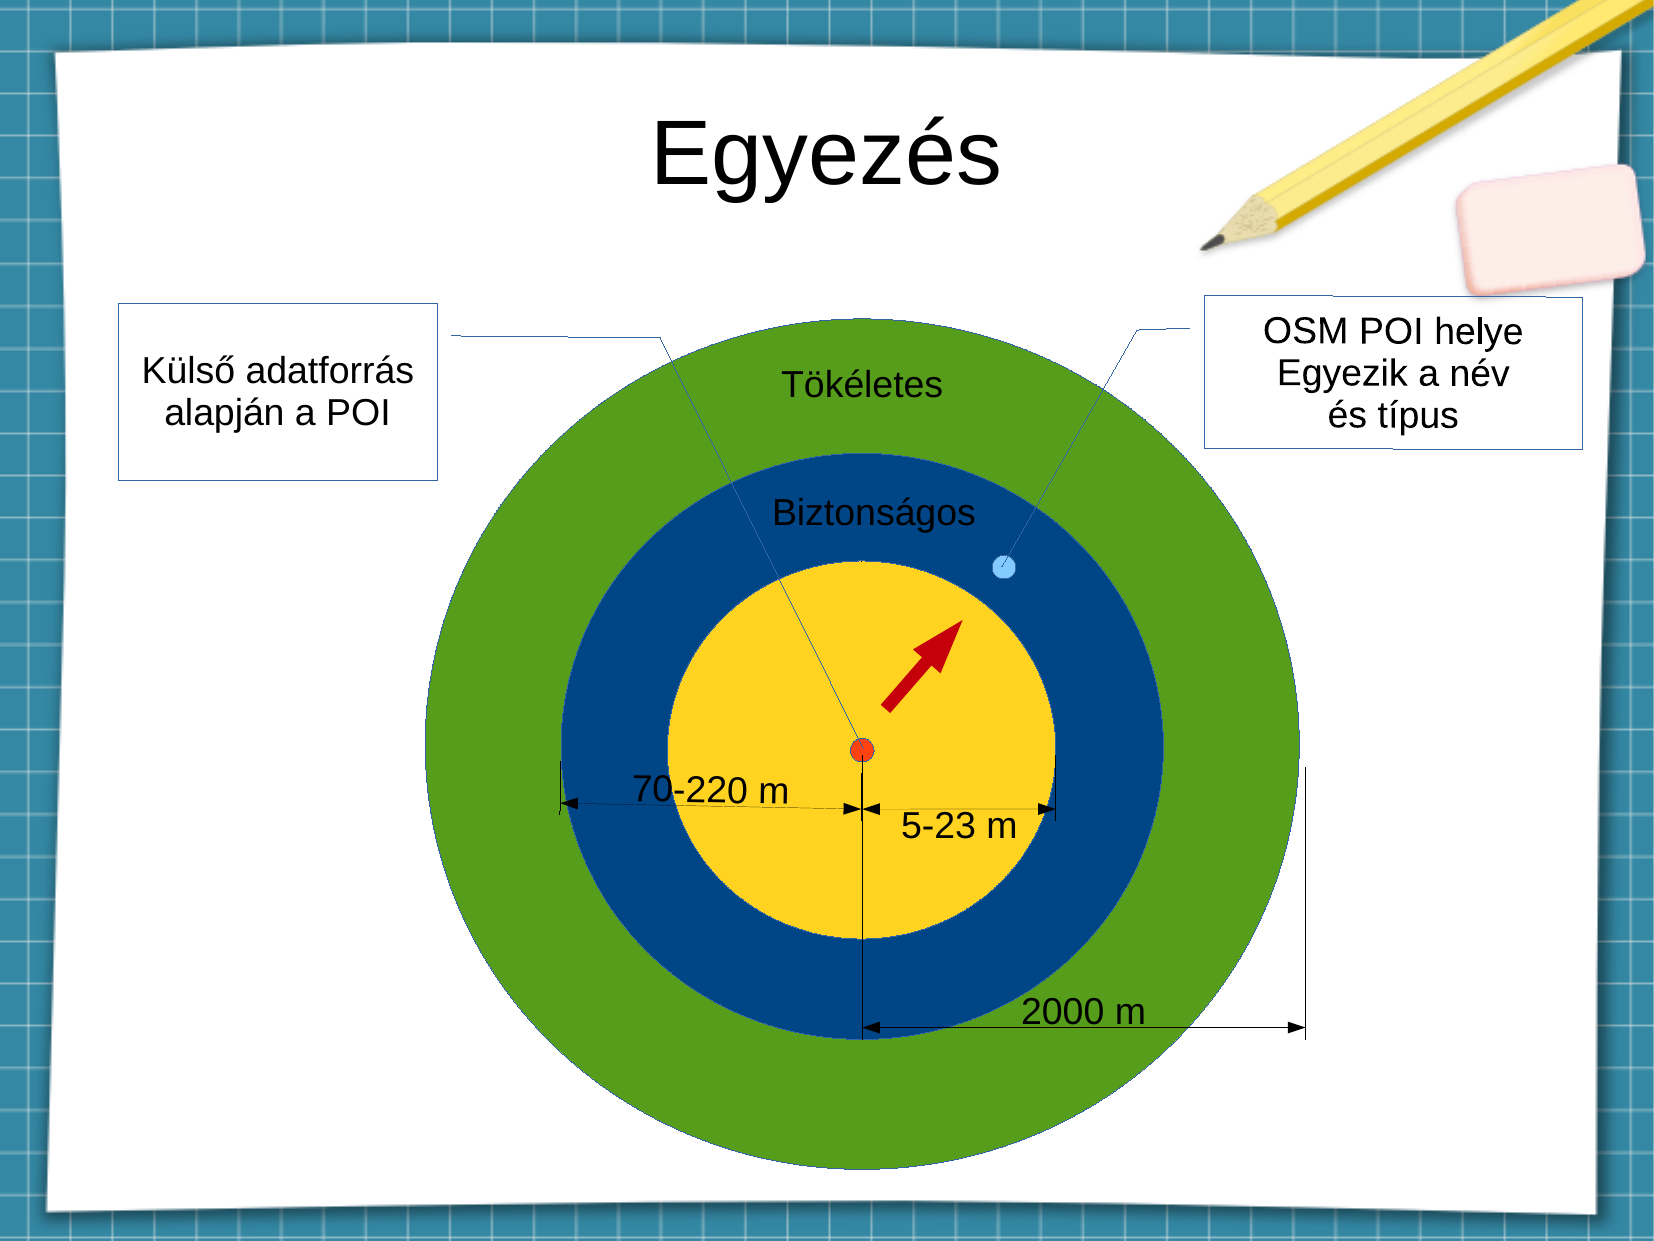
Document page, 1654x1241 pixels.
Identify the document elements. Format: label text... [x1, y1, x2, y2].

text_box OSM POI helye Egyezik a név és típus [1204, 295, 1583, 450]
picture [0, 0, 1654, 1241]
text_box Tökéletes [755, 356, 969, 414]
text_box [425, 318, 1300, 1170]
text_box Biztonságos [755, 484, 993, 544]
text_box Külső adatforrás alapján a POI [119, 303, 437, 480]
title Egyezés [82, 49, 1571, 257]
